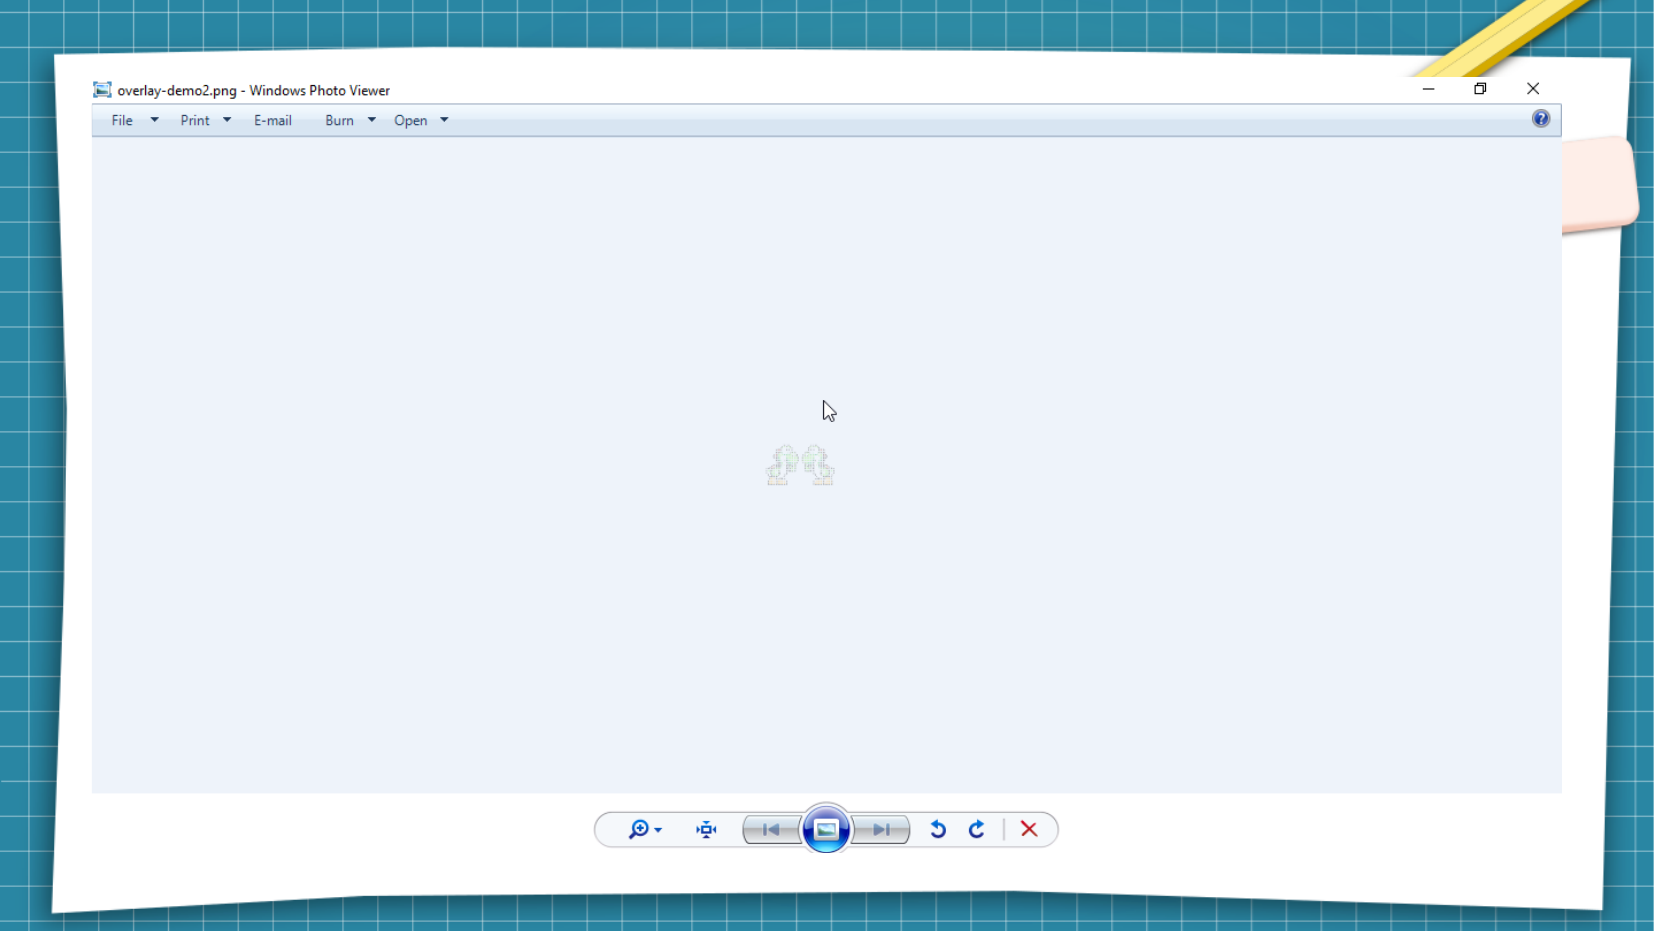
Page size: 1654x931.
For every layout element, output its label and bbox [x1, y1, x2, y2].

picture [91, 77, 1562, 853]
